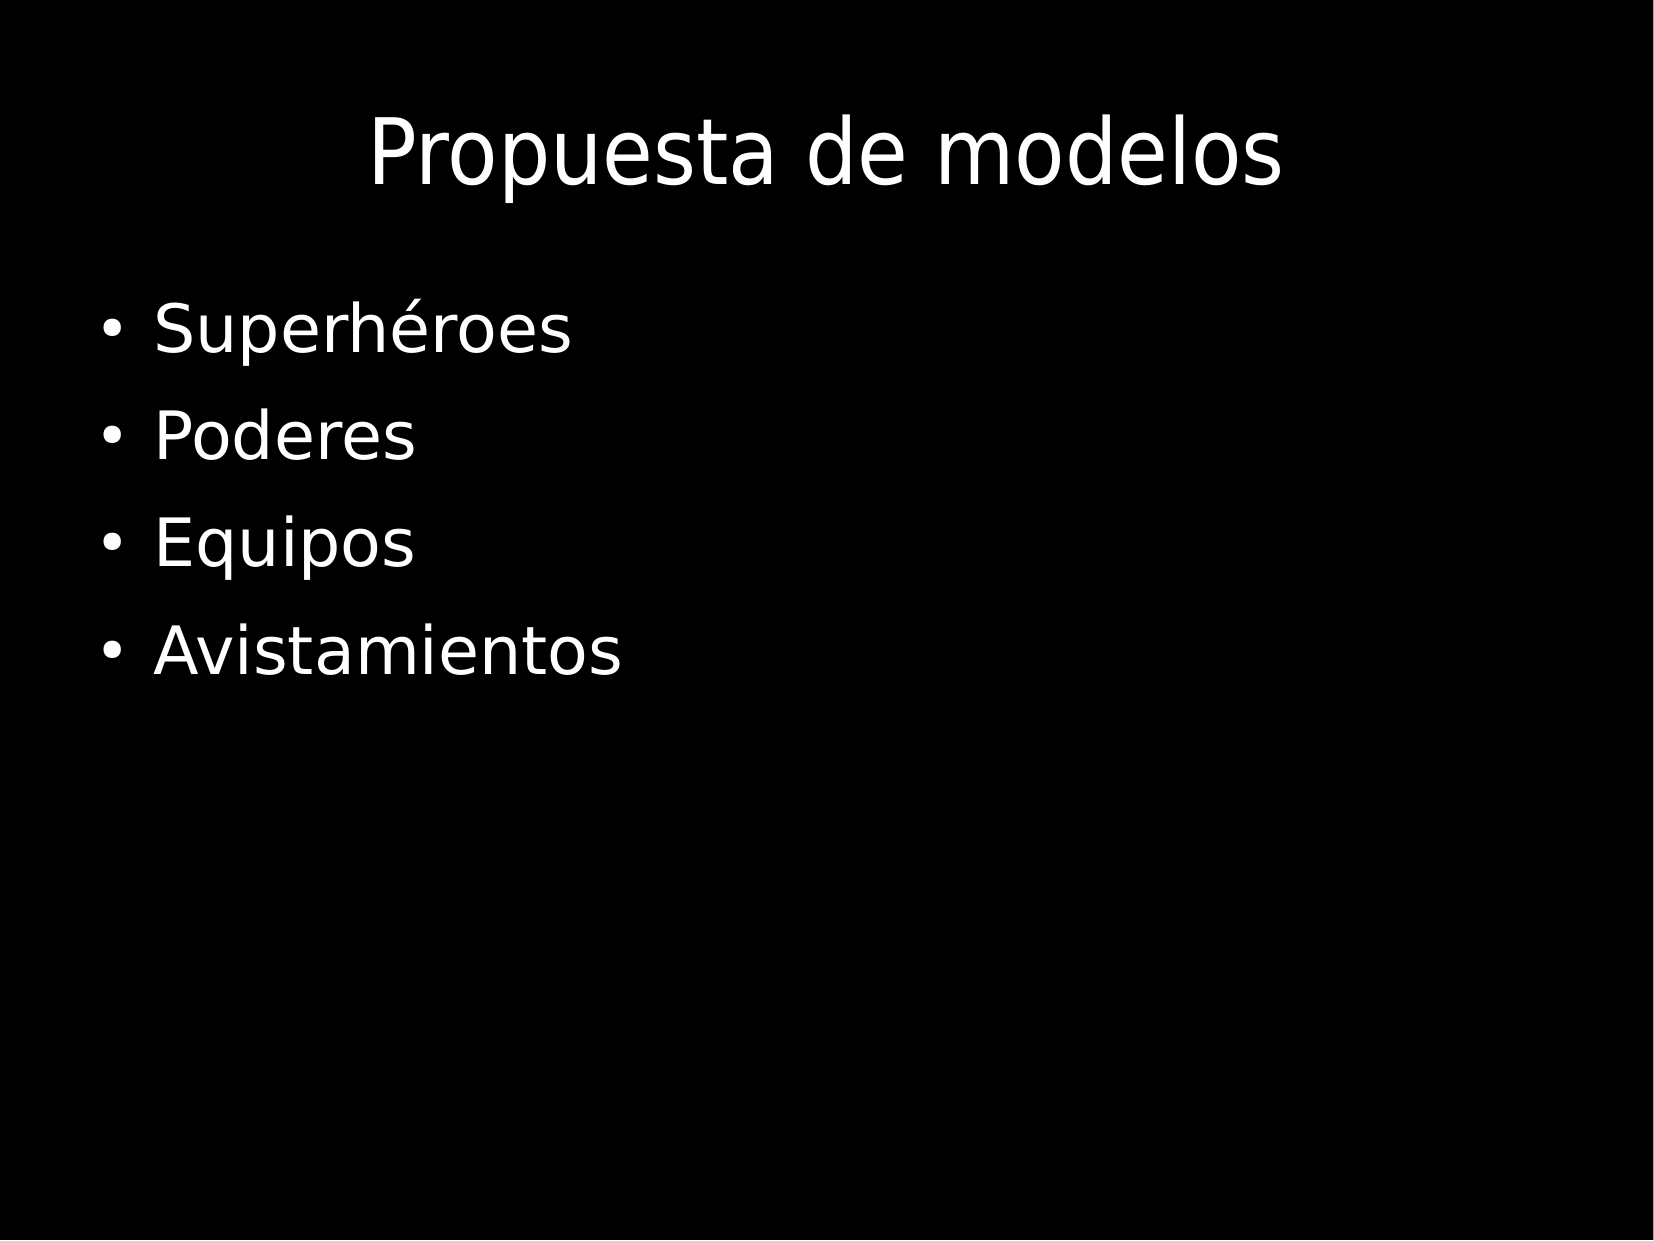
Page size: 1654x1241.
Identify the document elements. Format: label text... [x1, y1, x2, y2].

title Propuesta de modelos [82, 49, 1571, 257]
list Superhéroes Poderes Equipos Avistamientos [82, 290, 1571, 1109]
